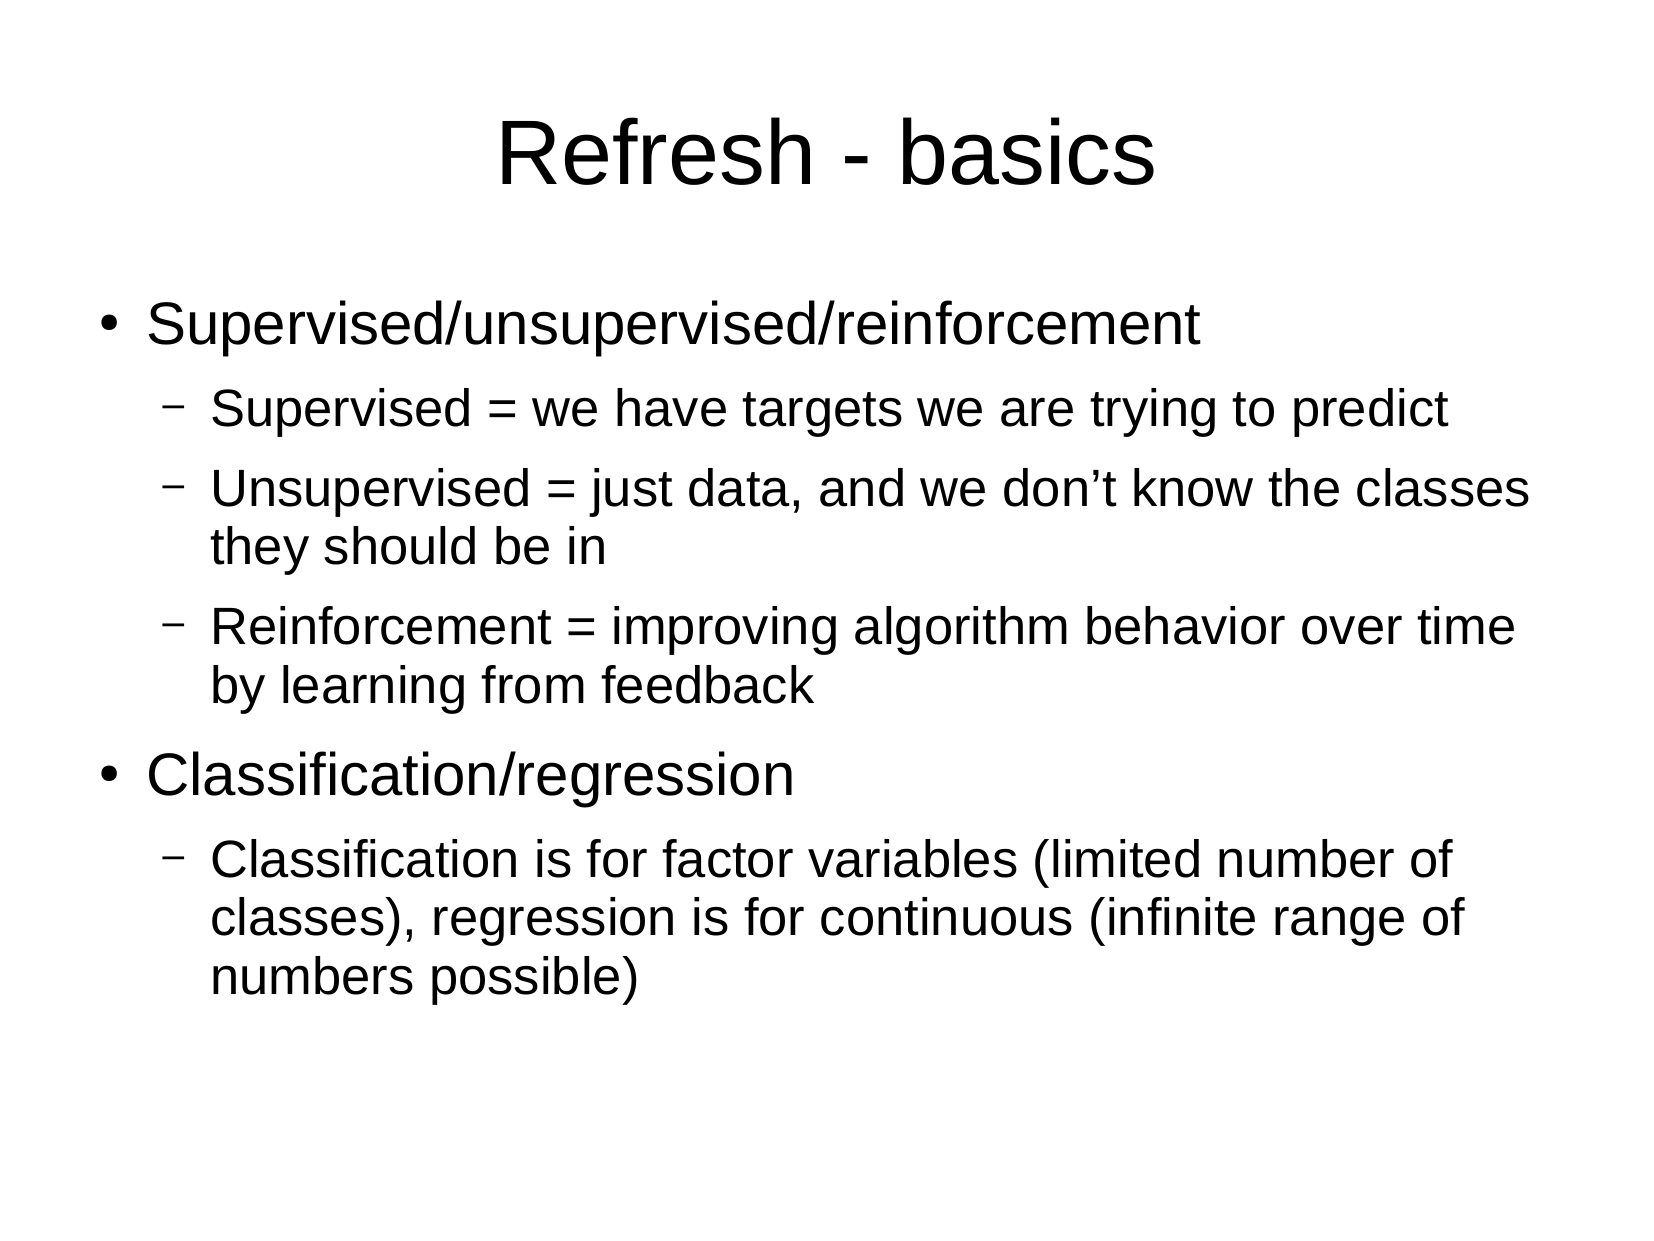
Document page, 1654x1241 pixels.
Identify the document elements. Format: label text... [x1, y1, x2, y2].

list Supervised/unsupervised/reinforcement Supervised = we have targets we are trying to predict Unsupervised = just data, and we don’t know the classes they should be in Reinforcement = improving algorithm behavior over time by learning from feedback Classification/regression Classification is for factor variables (limited number of classes), regression is for continuous (infinite range of numbers possible) [82, 290, 1571, 1010]
title Refresh - basics [82, 49, 1571, 257]
